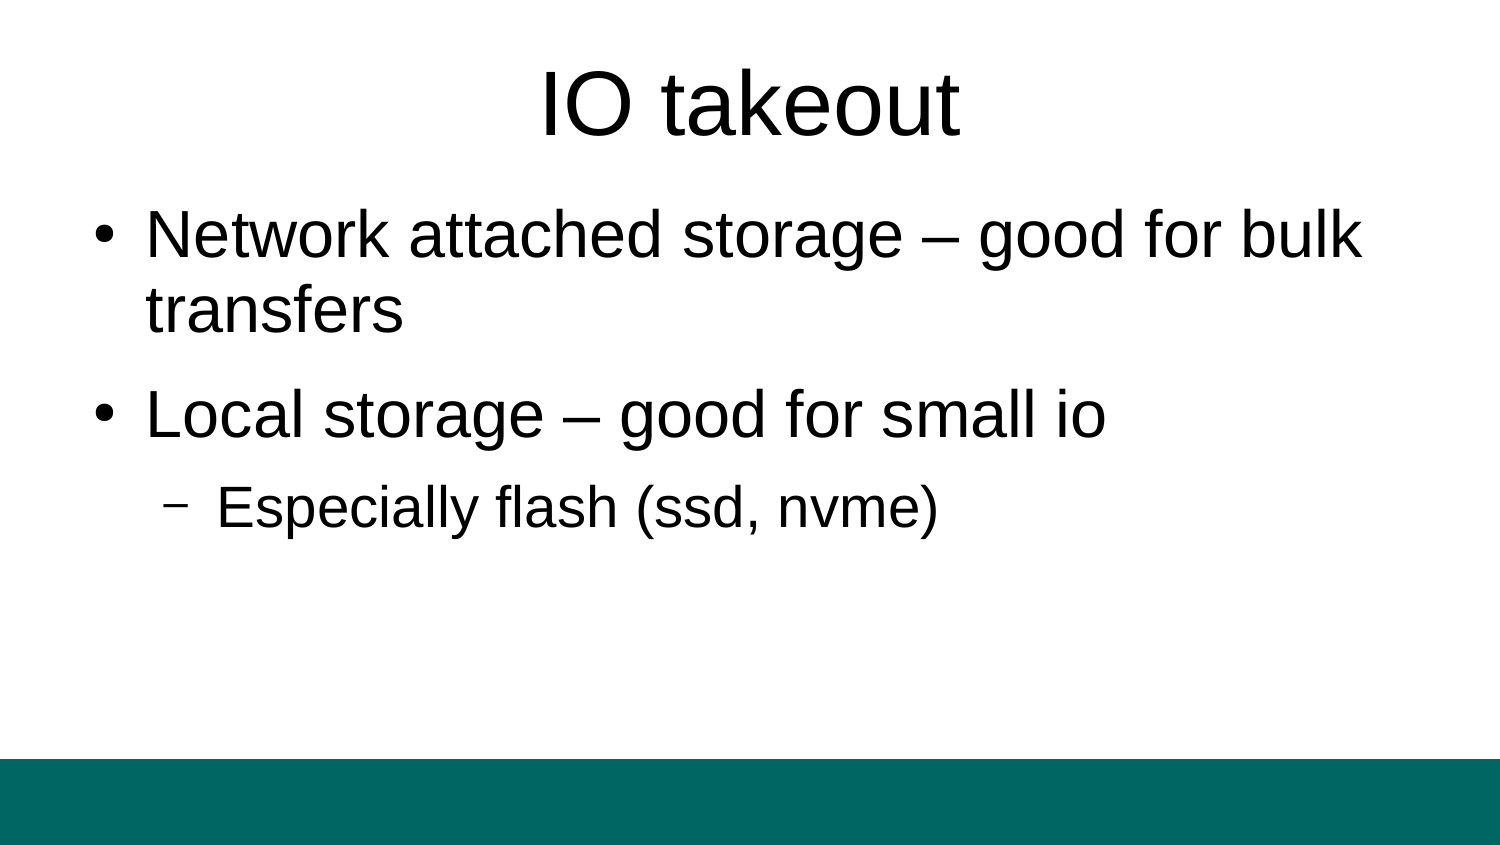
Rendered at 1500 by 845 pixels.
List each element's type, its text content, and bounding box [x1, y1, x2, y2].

title IO takeout [75, 33, 1425, 175]
list Network attached storage – good for bulk transfers Local storage – good for small io Especially flash (ssd, nvme) [75, 197, 1425, 688]
